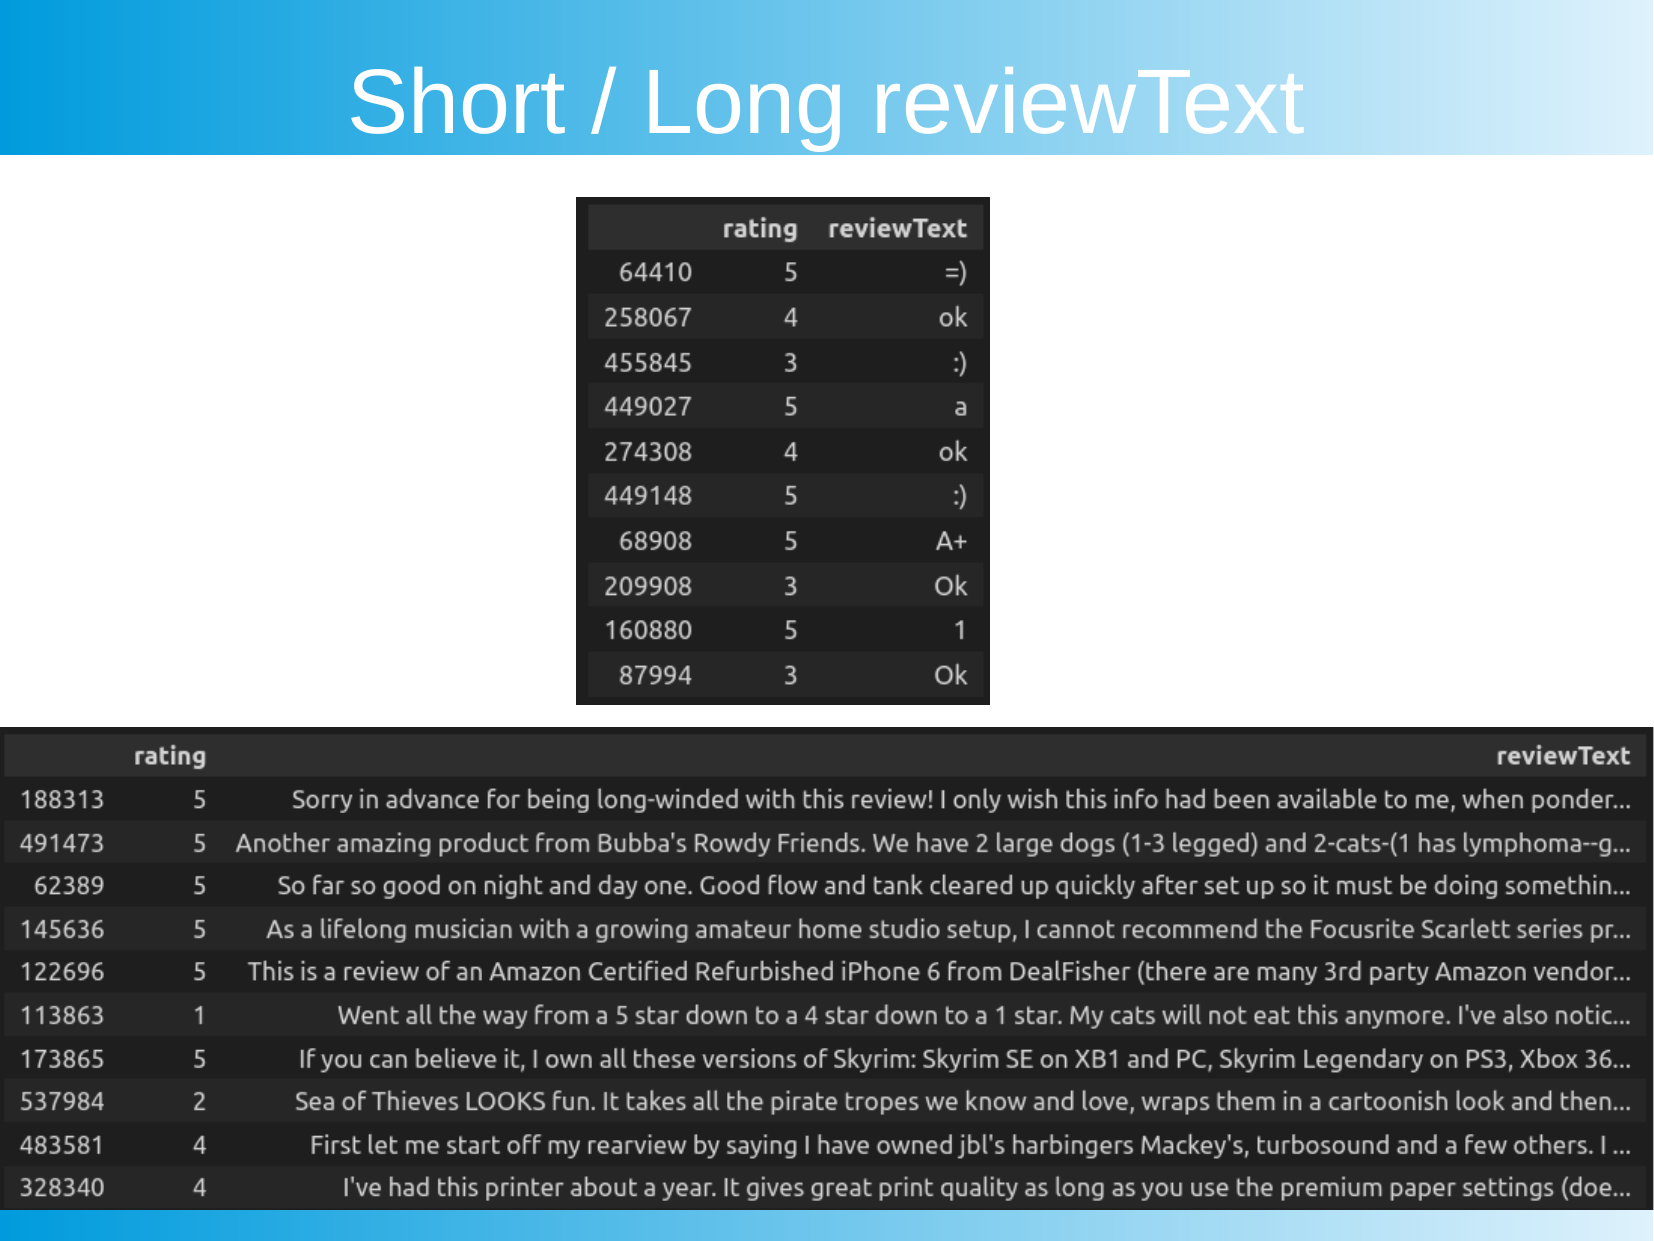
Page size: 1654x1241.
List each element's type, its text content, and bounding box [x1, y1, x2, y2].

picture [0, 727, 1654, 1241]
title Short / Long reviewText [82, 49, 1571, 155]
picture [576, 197, 991, 706]
